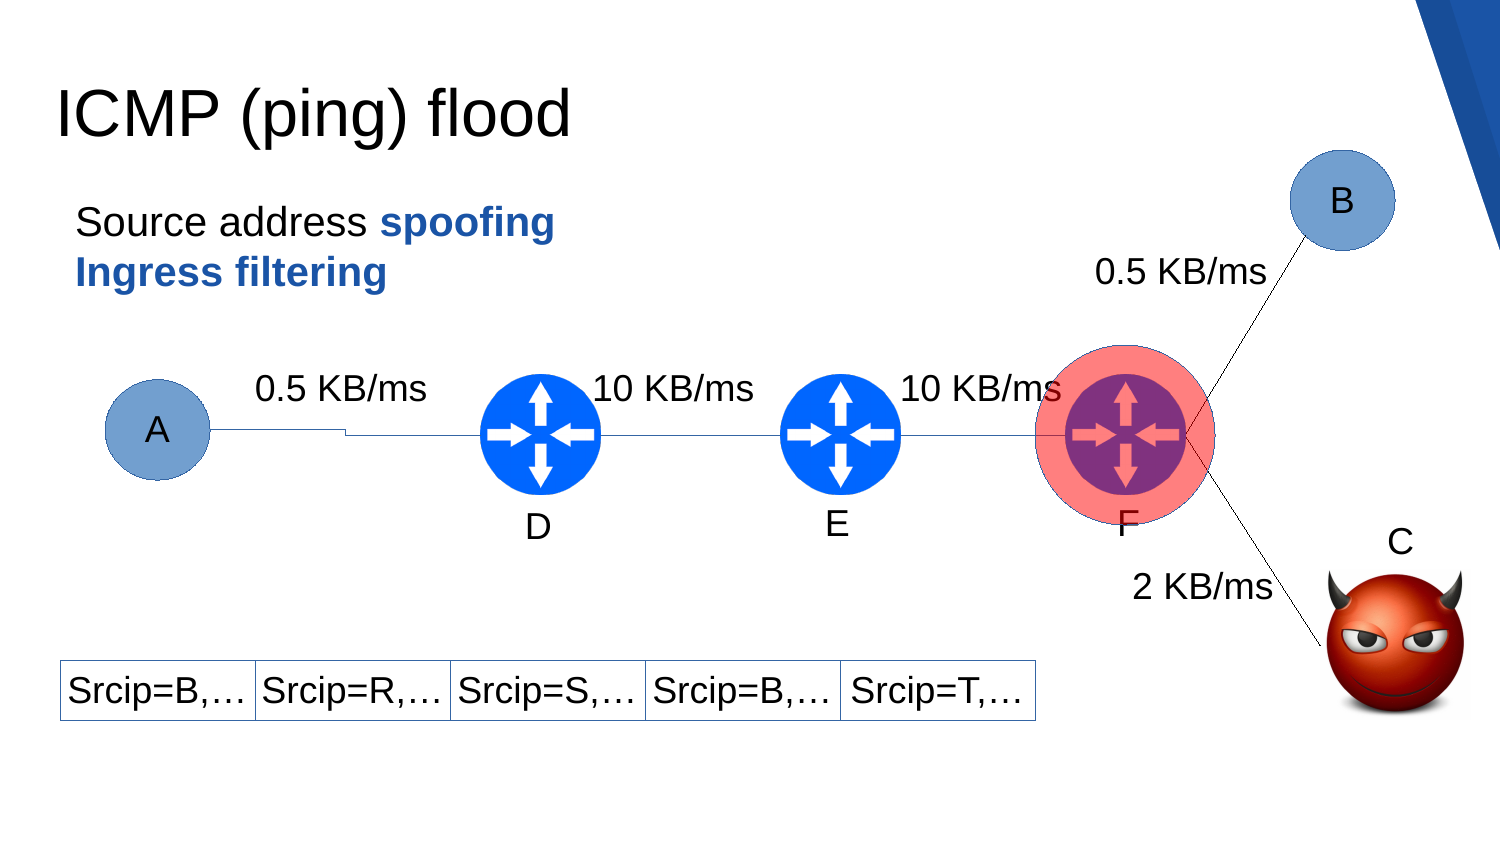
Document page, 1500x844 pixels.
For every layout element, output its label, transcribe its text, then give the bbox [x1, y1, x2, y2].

text_box A [105, 379, 211, 481]
picture [780, 374, 901, 496]
text_box Srcip=T,… [840, 660, 1036, 721]
text_box B [1290, 150, 1396, 251]
text_box Srcip=S,… [450, 660, 645, 721]
text_box E [810, 495, 863, 552]
title ICMP (ping) flood [40, 97, 829, 166]
text_box Srcip=B,… [60, 660, 255, 721]
text_box D [510, 498, 563, 556]
text_box 0.5 KB/ms [240, 360, 443, 417]
text_box Srcip=R,… [255, 660, 450, 721]
text_box Srcip=B,… [645, 660, 840, 721]
picture [480, 374, 601, 496]
text_box 10 KB/ms [577, 360, 781, 417]
list Source address spoofing Ingress filtering [60, 180, 886, 301]
picture [1320, 569, 1471, 721]
text_box C [1372, 513, 1426, 571]
text_box 0.5 KB/ms [1080, 243, 1283, 301]
text_box 2 KB/ms [1117, 558, 1321, 616]
text_box [1035, 345, 1216, 526]
text_box 10 KB/ms [885, 360, 1073, 417]
text_box F [1102, 520, 1156, 552]
